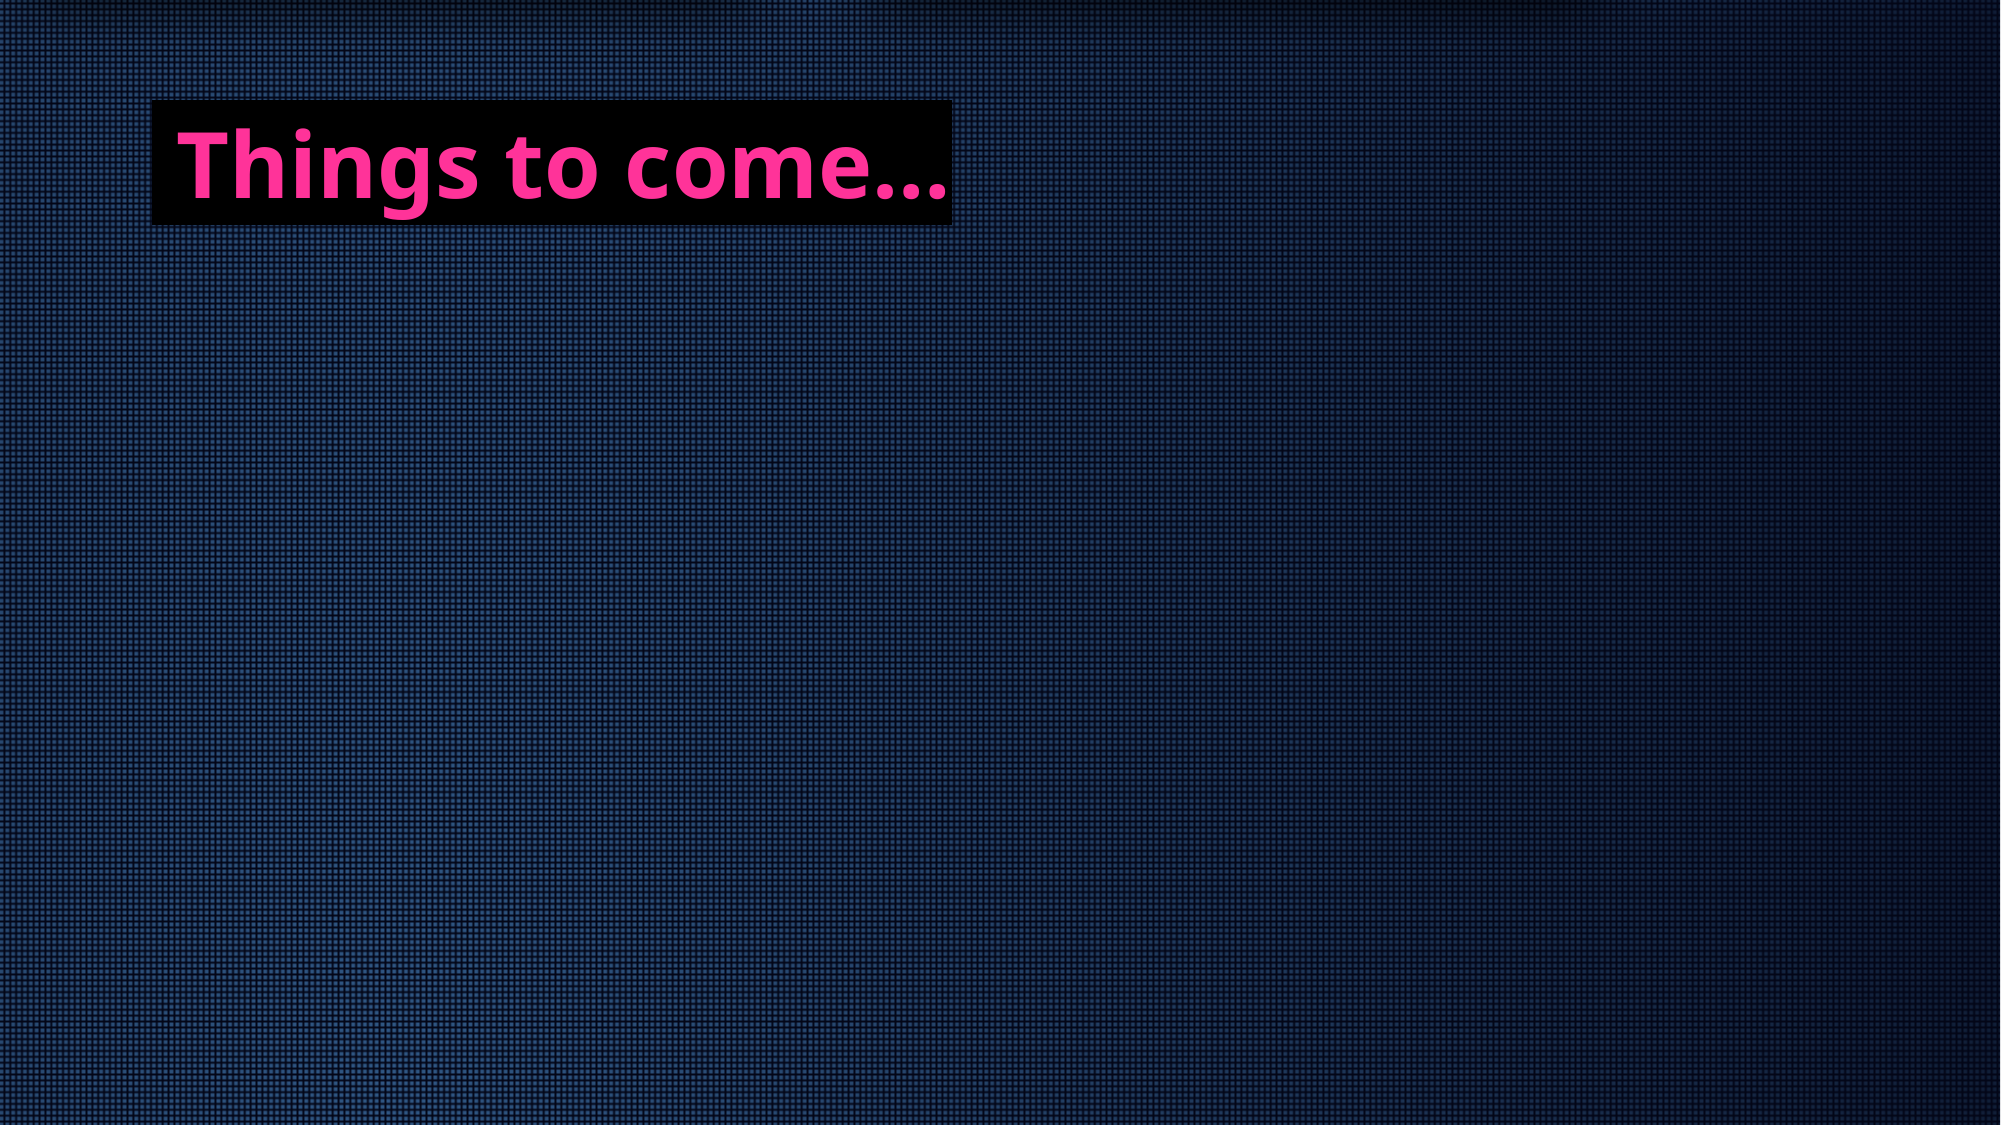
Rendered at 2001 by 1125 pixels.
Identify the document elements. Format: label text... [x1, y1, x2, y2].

title Things to come… [137, 59, 1863, 278]
